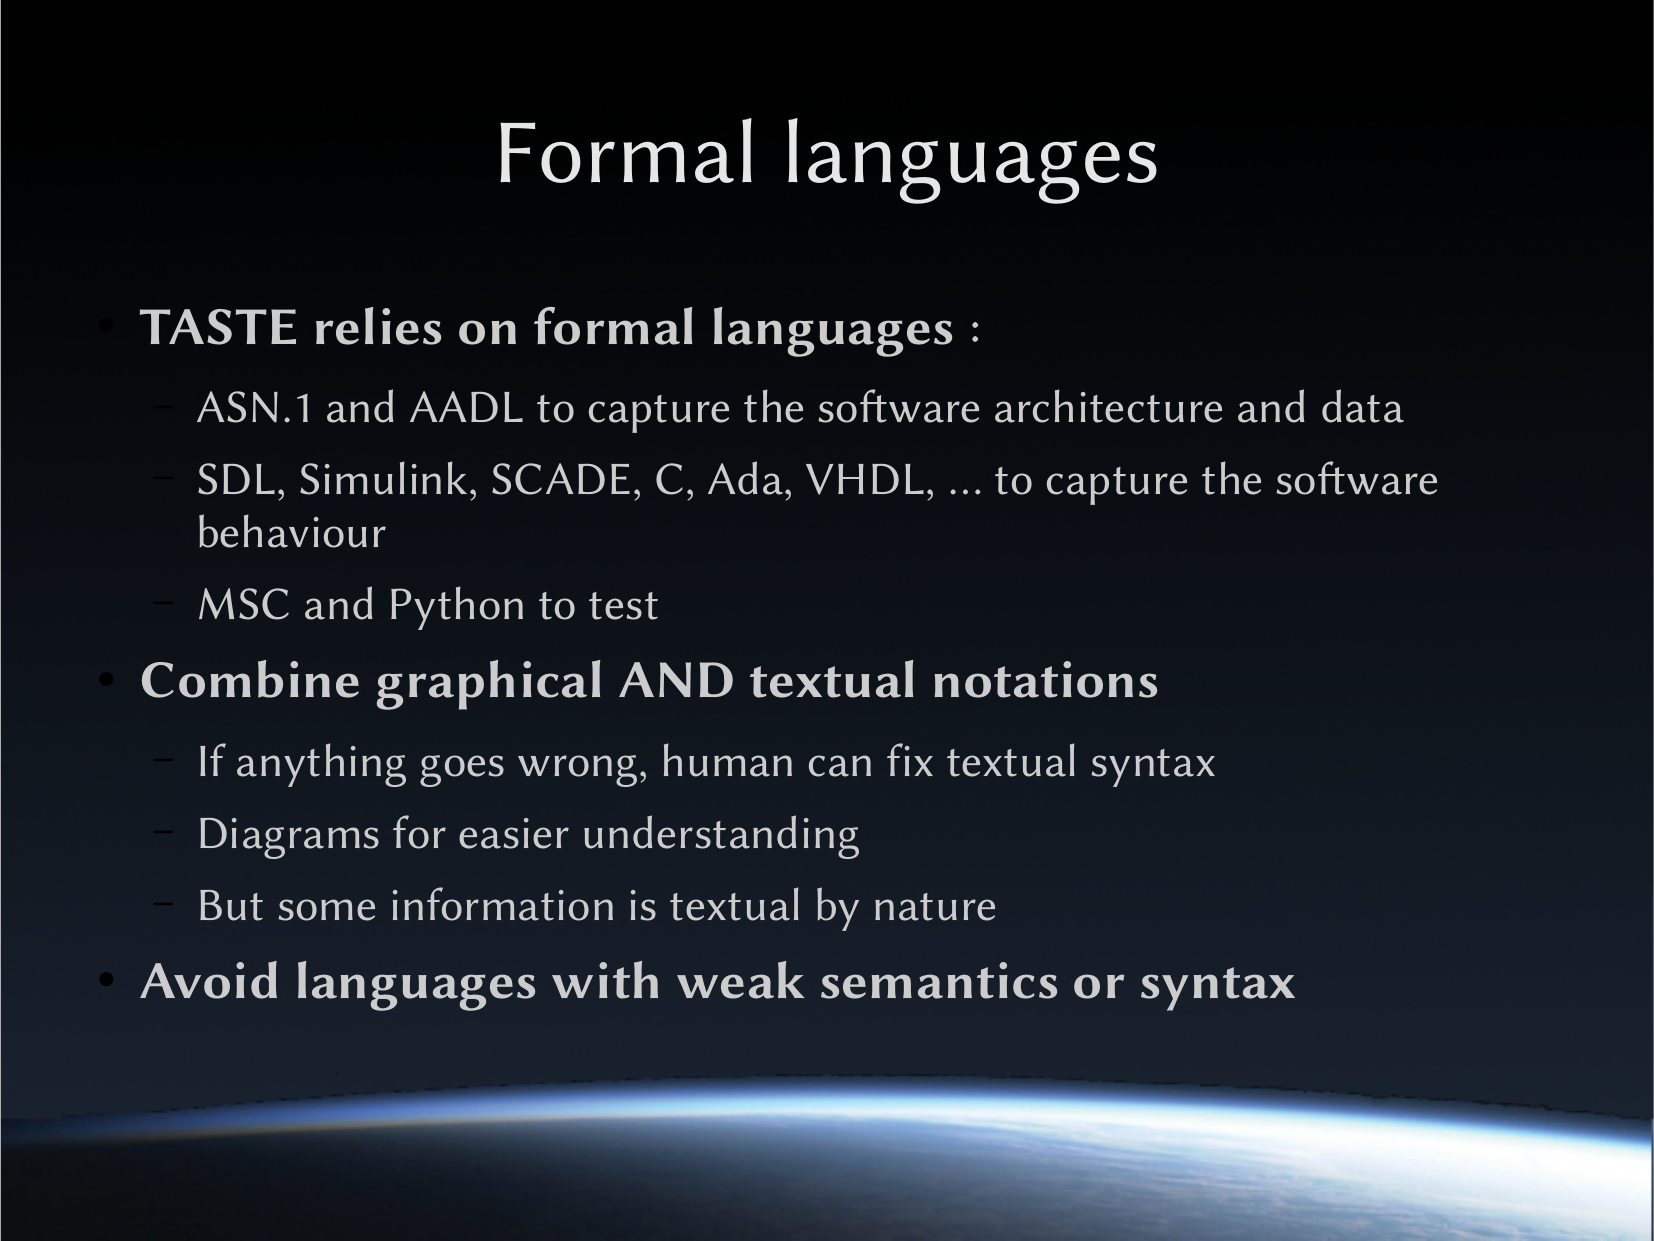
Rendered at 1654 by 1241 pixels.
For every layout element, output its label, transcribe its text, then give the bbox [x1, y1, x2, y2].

list TASTE relies on formal languages : ASN.1 and AADL to capture the software architecture and data SDL, Simulink, SCADE, C, Ada, VHDL, … to capture the software behaviour MSC and Python to test Combine graphical AND textual notations If anything goes wrong, human can fix textual syntax Diagrams for easier understanding But some information is textual by nature Avoid languages with weak semantics or syntax [82, 296, 1538, 1016]
title Formal languages [82, 49, 1571, 257]
picture [0, 0, 1654, 1241]
